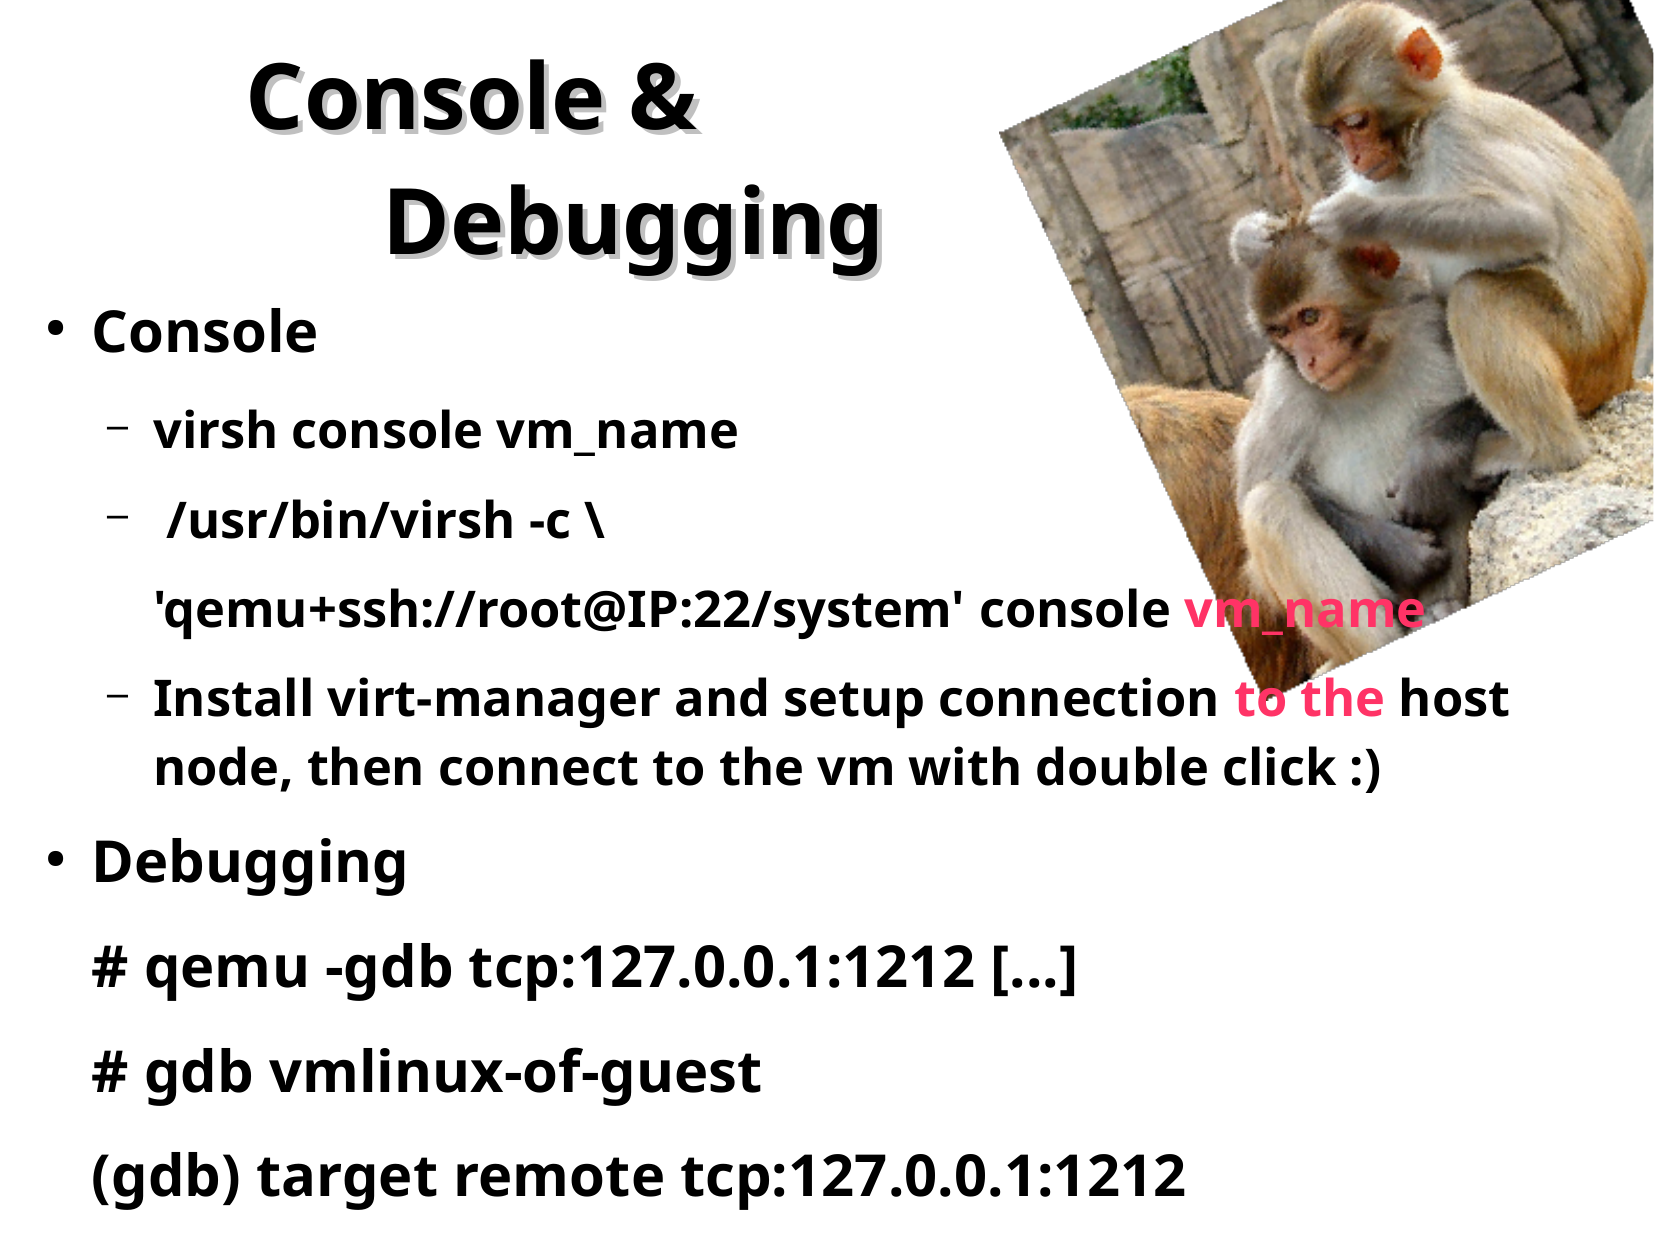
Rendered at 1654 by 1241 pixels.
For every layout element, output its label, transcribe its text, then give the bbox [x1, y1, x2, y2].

title Console & Debugging [0, 30, 1036, 284]
list Console virsh console vm_name /usr/bin/virsh -c \ 'qemu+ssh://root@IP:22/system' console vm_name Install virt-manager and setup connection to the host node, then connect to the vm with double click :) Debugging # qemu -gdb tcp:127.0.0.1:1212 [...] # gdb vmlinux-of-guest (gdb) target remote tcp:127.0.0.1:1212 [30, 290, 1621, 1216]
picture [1036, 0, 1654, 534]
